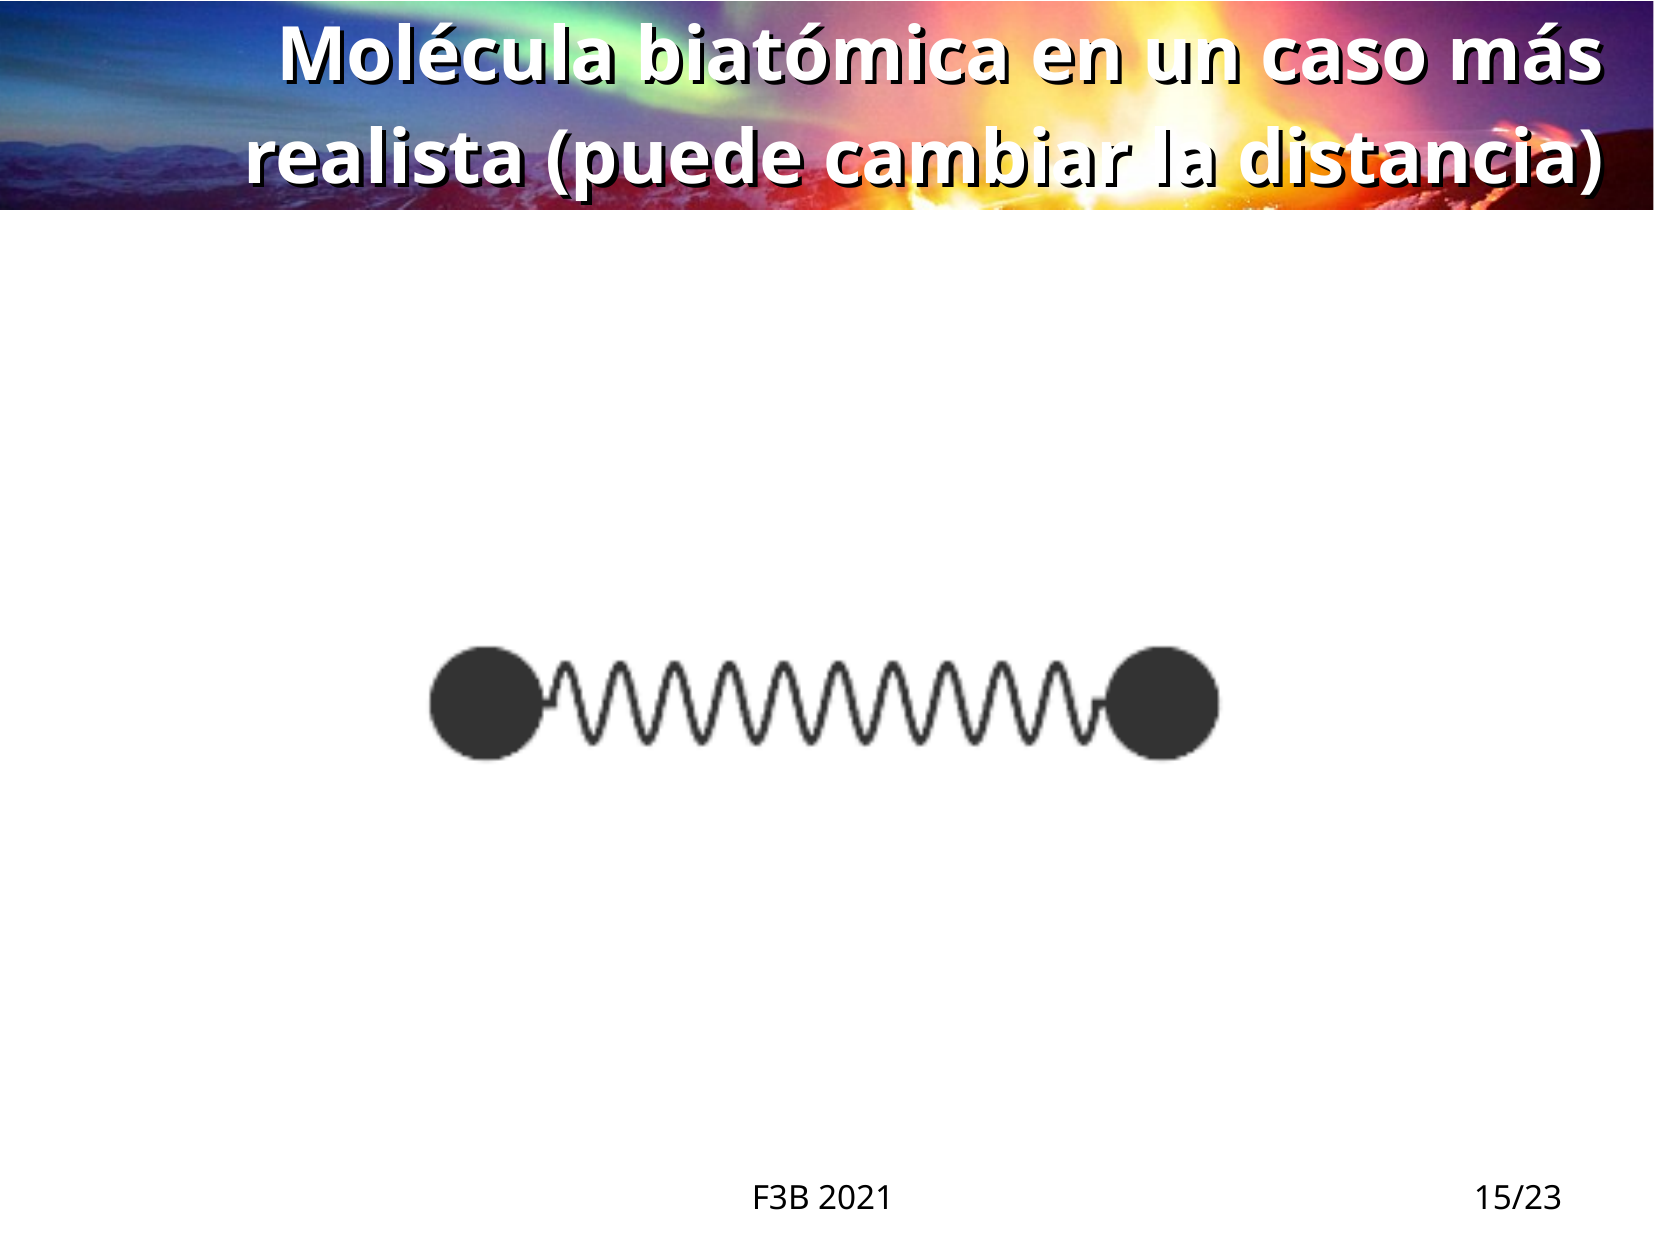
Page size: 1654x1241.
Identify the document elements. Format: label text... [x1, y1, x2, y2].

picture [0, 1, 1654, 210]
title Molécula biatómica en un caso más realista (puede cambiar la distancia) [45, 11, 1606, 195]
picture [375, 254, 1276, 1156]
